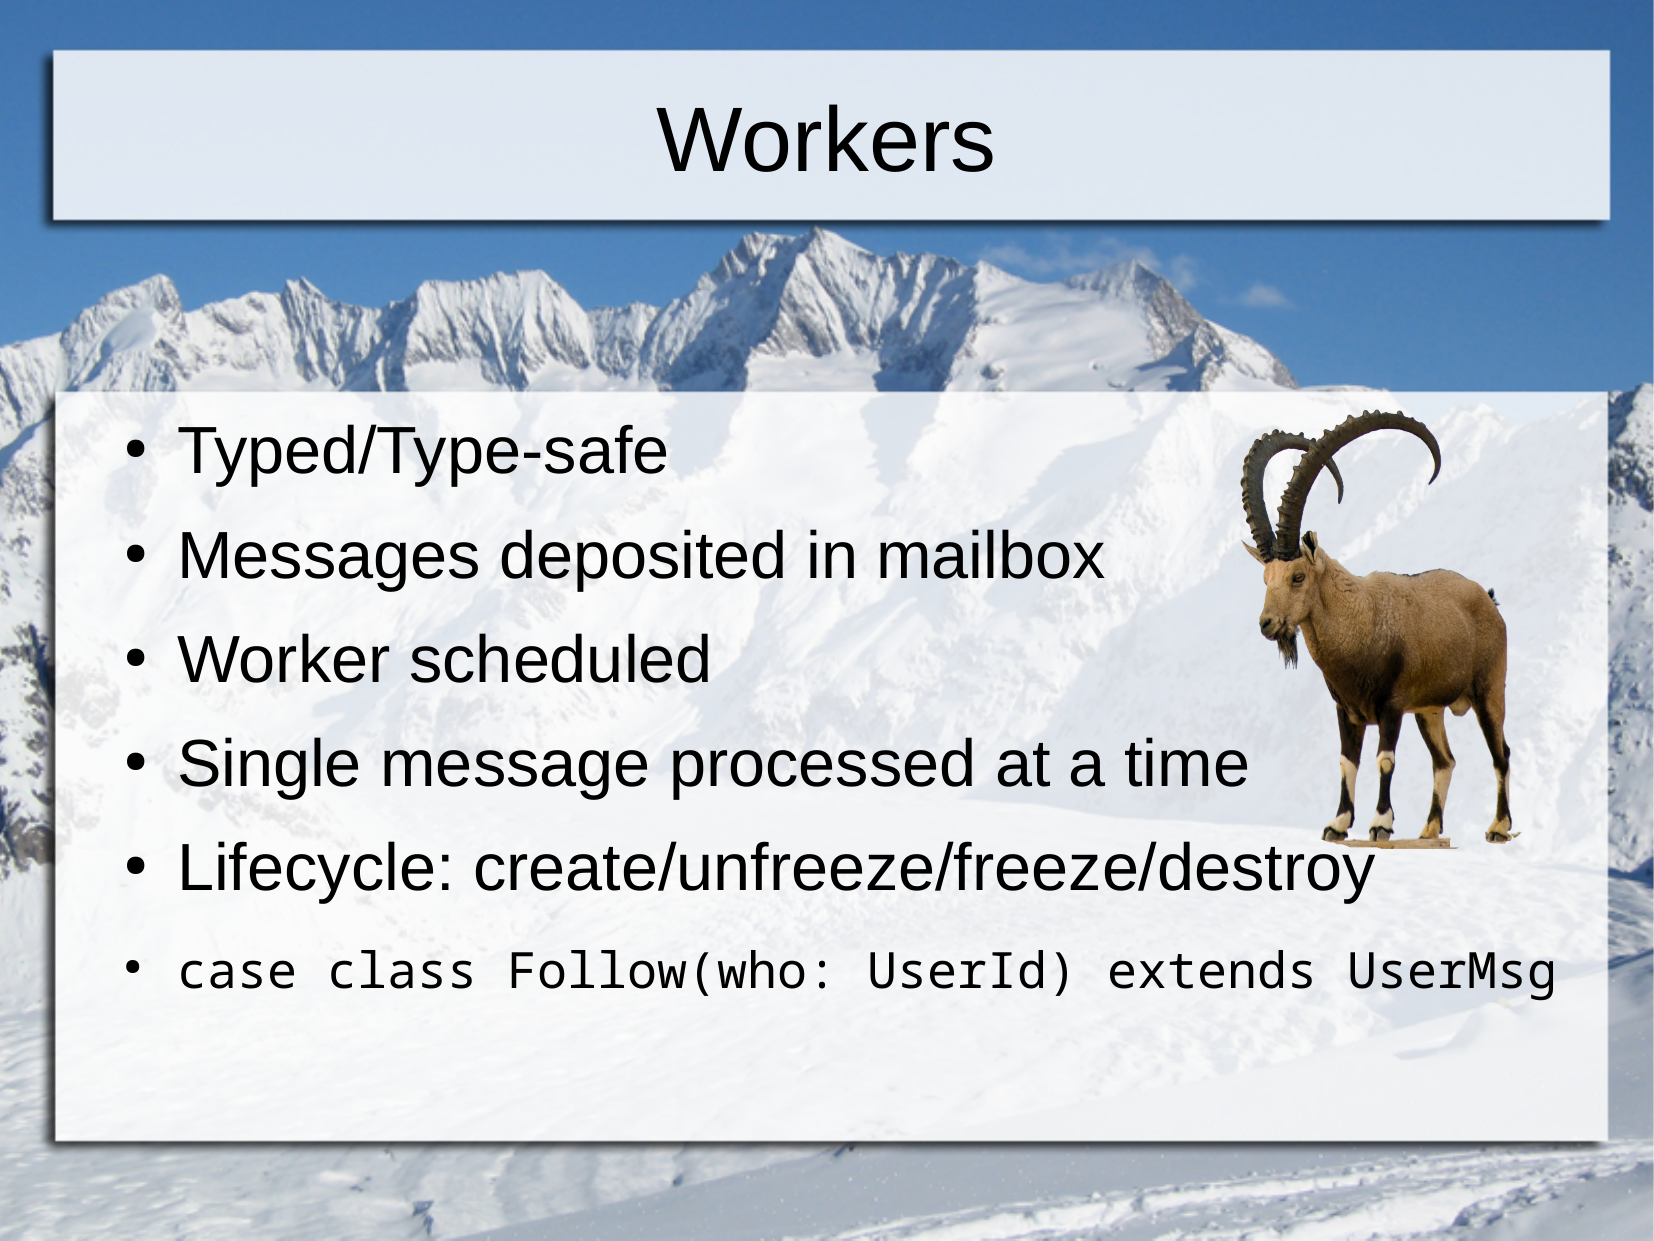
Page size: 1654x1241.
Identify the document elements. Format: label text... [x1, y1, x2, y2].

title Workers [59, 61, 1595, 219]
picture [0, 0, 1654, 1241]
list Typed/Type-safe Messages deposited in mailbox Worker scheduled Single message processed at a time Lifecycle: create/unfreeze/freeze/destroy case class Follow(who: UserId) extends UserMsg [88, 413, 1571, 1126]
